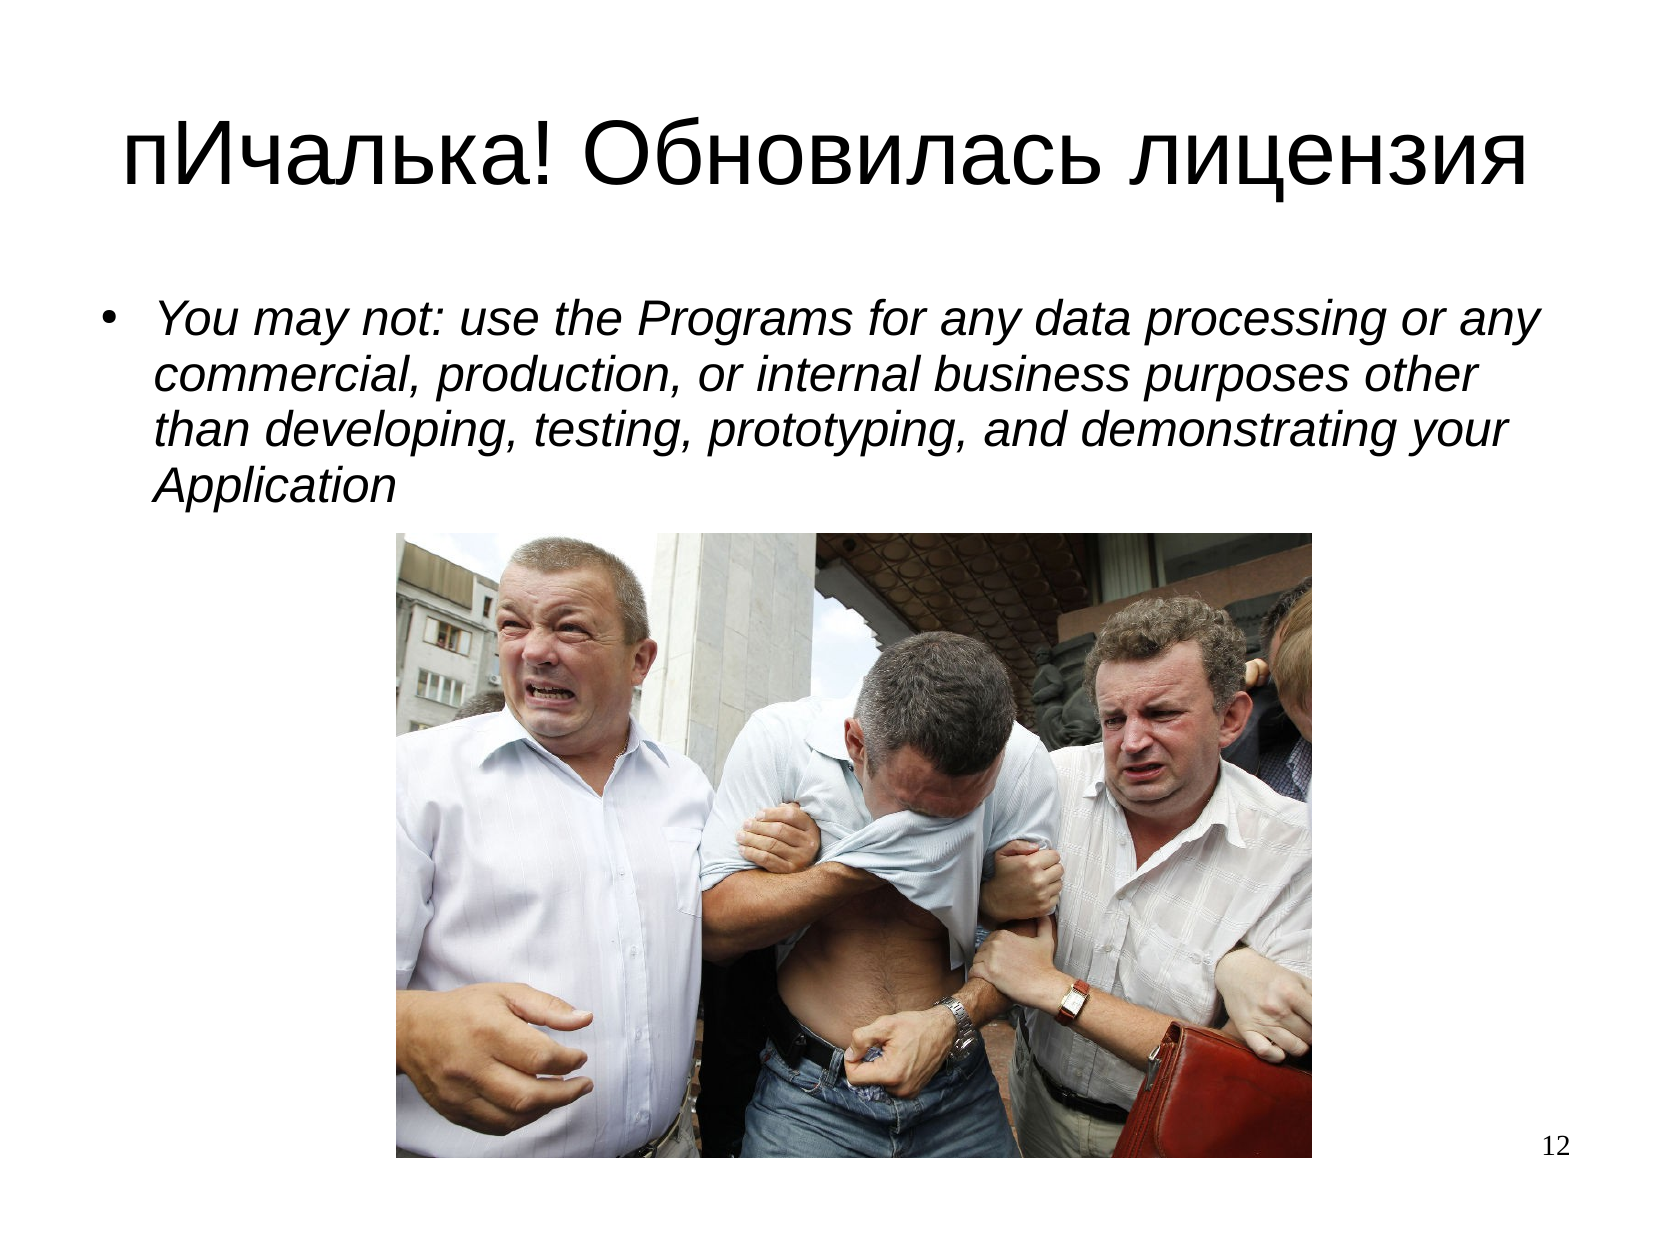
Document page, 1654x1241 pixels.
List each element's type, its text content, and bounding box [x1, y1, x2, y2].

title пИчалька! Обновилась лицензия [82, 49, 1571, 257]
list You may not: use the Programs for any data processing or any commercial, production, or internal business purposes other than developing, testing, prototyping, and demonstrating your Application [82, 290, 1571, 1010]
picture [396, 533, 1312, 1158]
